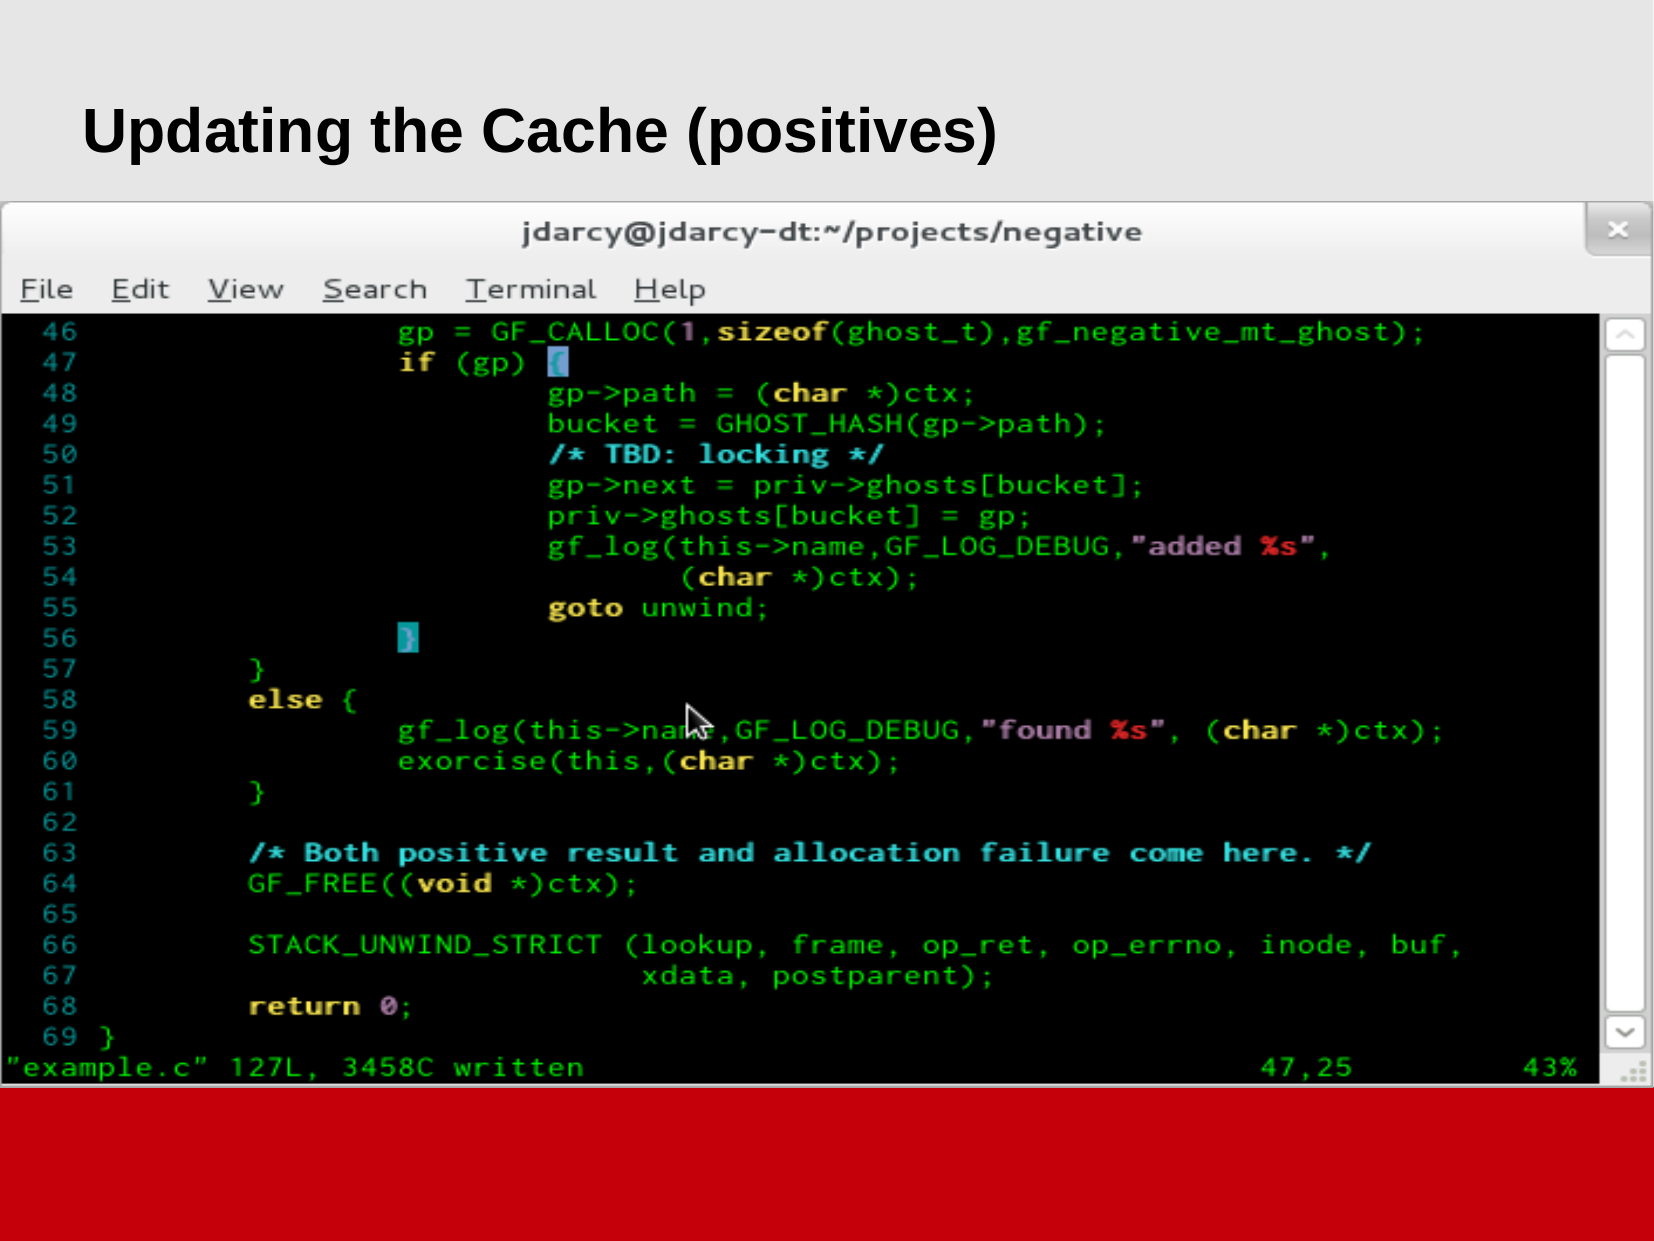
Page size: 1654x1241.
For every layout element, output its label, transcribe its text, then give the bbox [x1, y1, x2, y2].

title Updating the Cache (positives) [82, 37, 1571, 201]
picture [0, 201, 1654, 1088]
